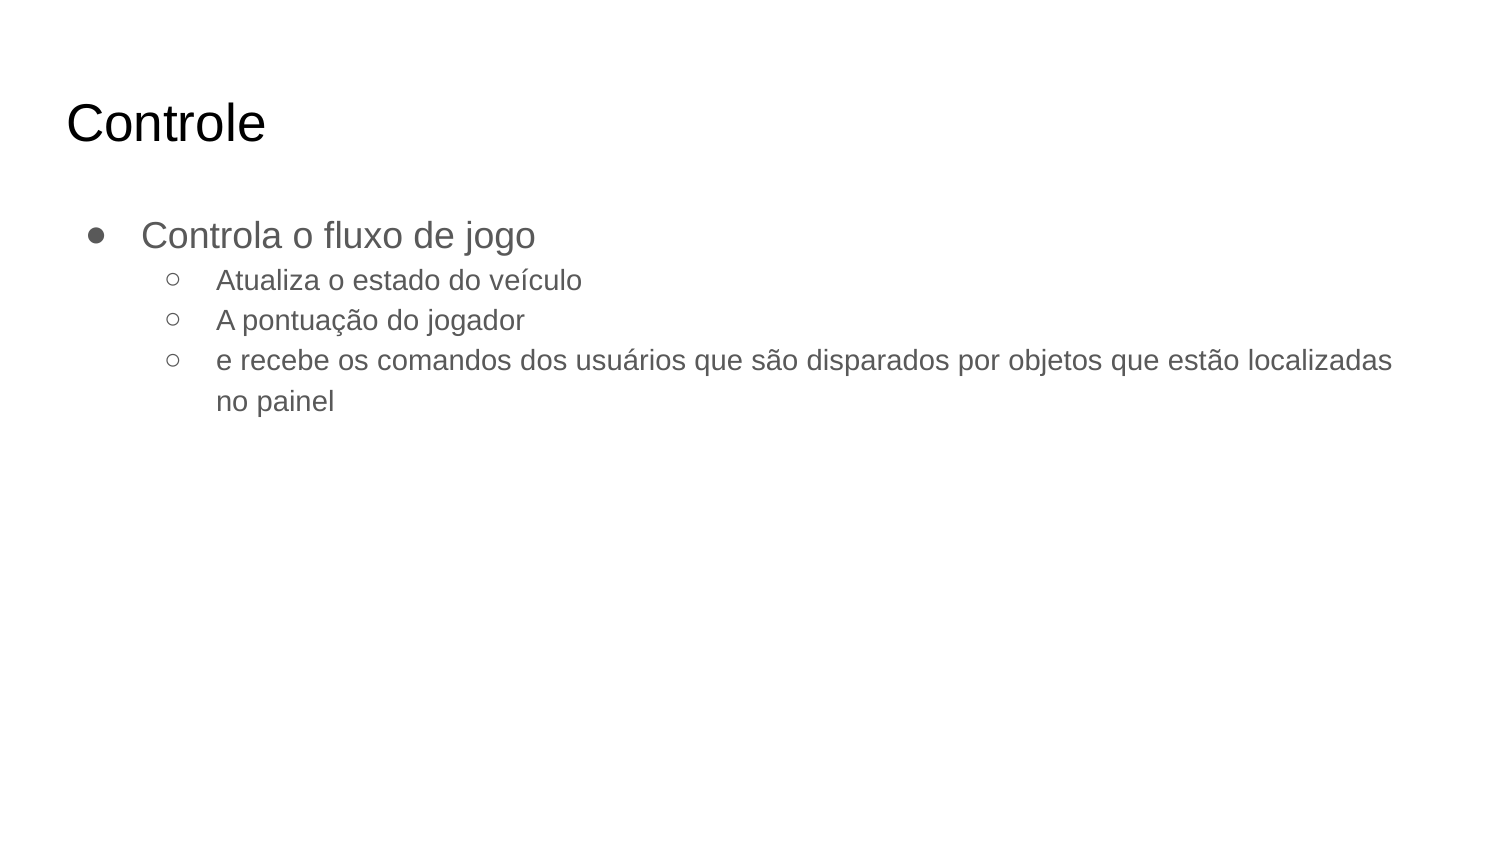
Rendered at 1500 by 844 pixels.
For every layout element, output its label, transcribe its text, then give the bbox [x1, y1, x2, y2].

title Controle [51, 72, 1449, 167]
list Controla o fluxo de jogo Atualiza o estado do veículo A pontuação do jogador e recebe os comandos dos usuários que são disparados por objetos que estão localizadas no painel [51, 189, 1449, 750]
